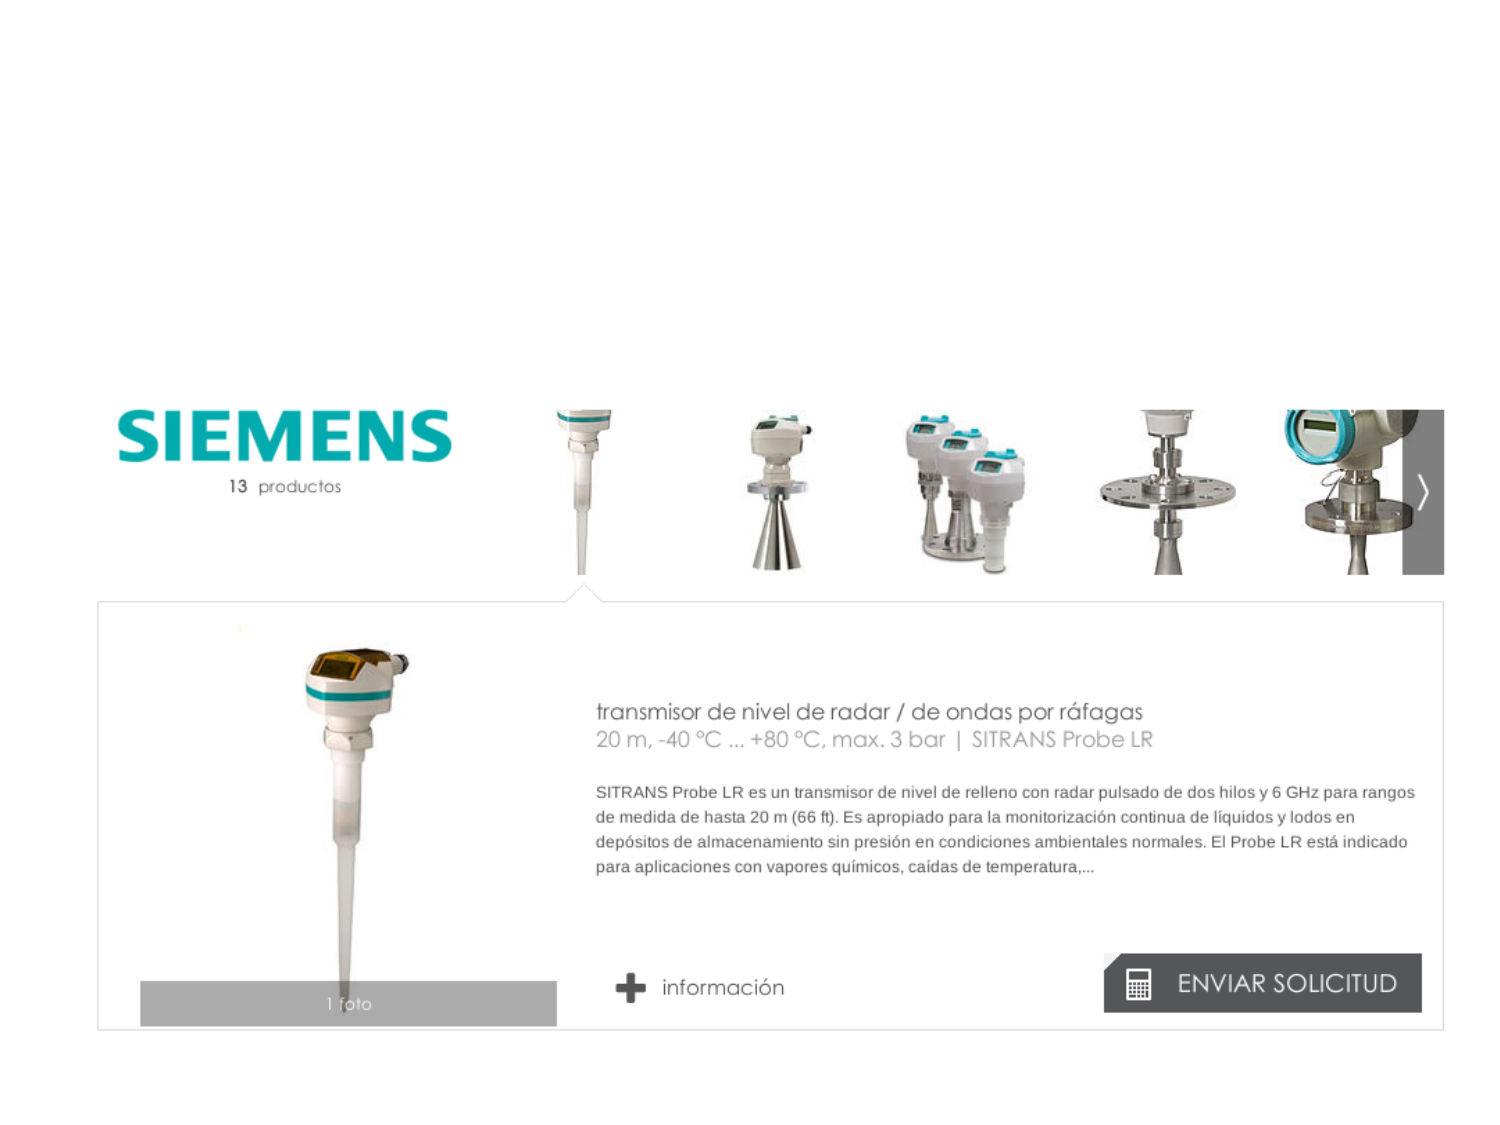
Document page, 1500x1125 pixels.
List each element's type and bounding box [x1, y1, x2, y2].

picture [42, 359, 1486, 1051]
